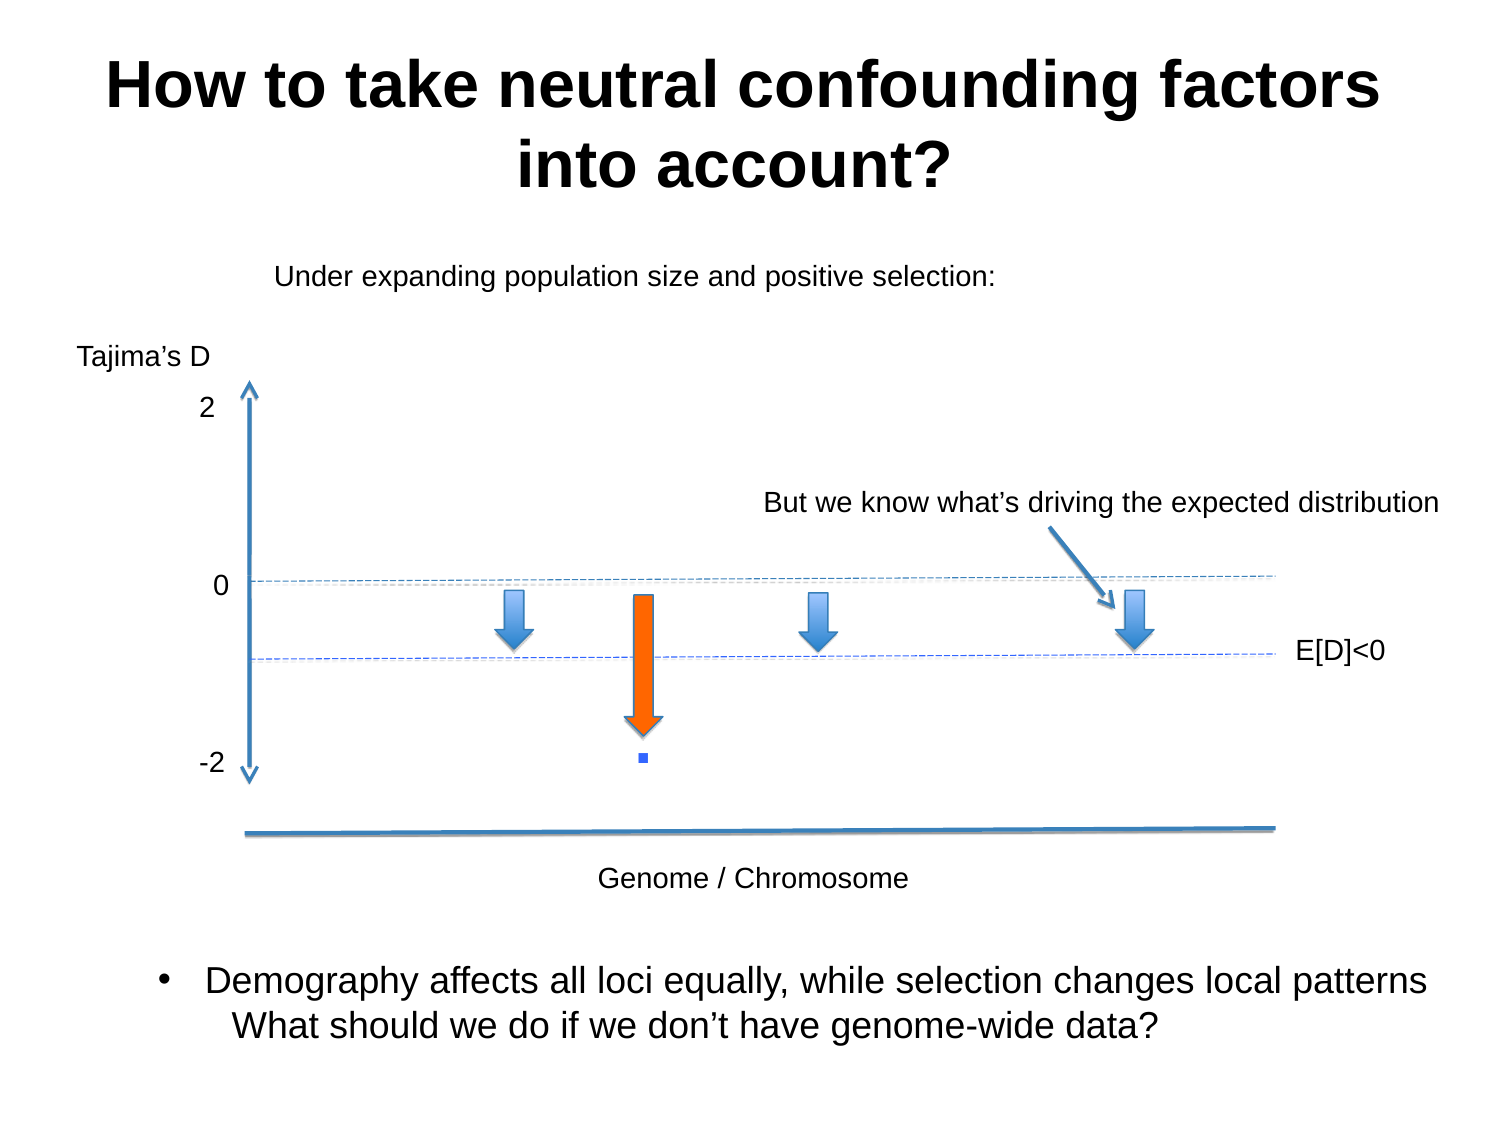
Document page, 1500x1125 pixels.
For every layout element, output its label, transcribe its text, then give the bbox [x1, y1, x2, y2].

text_box . [619, 689, 668, 785]
text_box But we know what’s driving the expected distribution [748, 476, 1456, 527]
text_box E[D]<0 [1280, 624, 1401, 674]
text_box Demography affects all loci equally, while selection changes local patterns What should we do if we don’t have genome-wide data? [143, 948, 1443, 1054]
title How to take neutral confounding factors into account? [82, 70, 1407, 170]
text_box -2 [184, 736, 241, 786]
text_box 0 [198, 558, 245, 609]
text_box Under expanding population size and positive selection: [259, 249, 1013, 300]
text_box Tajima’s D [61, 330, 226, 380]
text_box [624, 594, 663, 737]
text_box 2 [184, 380, 231, 431]
text_box [1115, 590, 1154, 649]
text_box [799, 592, 838, 652]
text_box [494, 590, 534, 649]
text_box Genome / Chromosome [582, 851, 925, 902]
